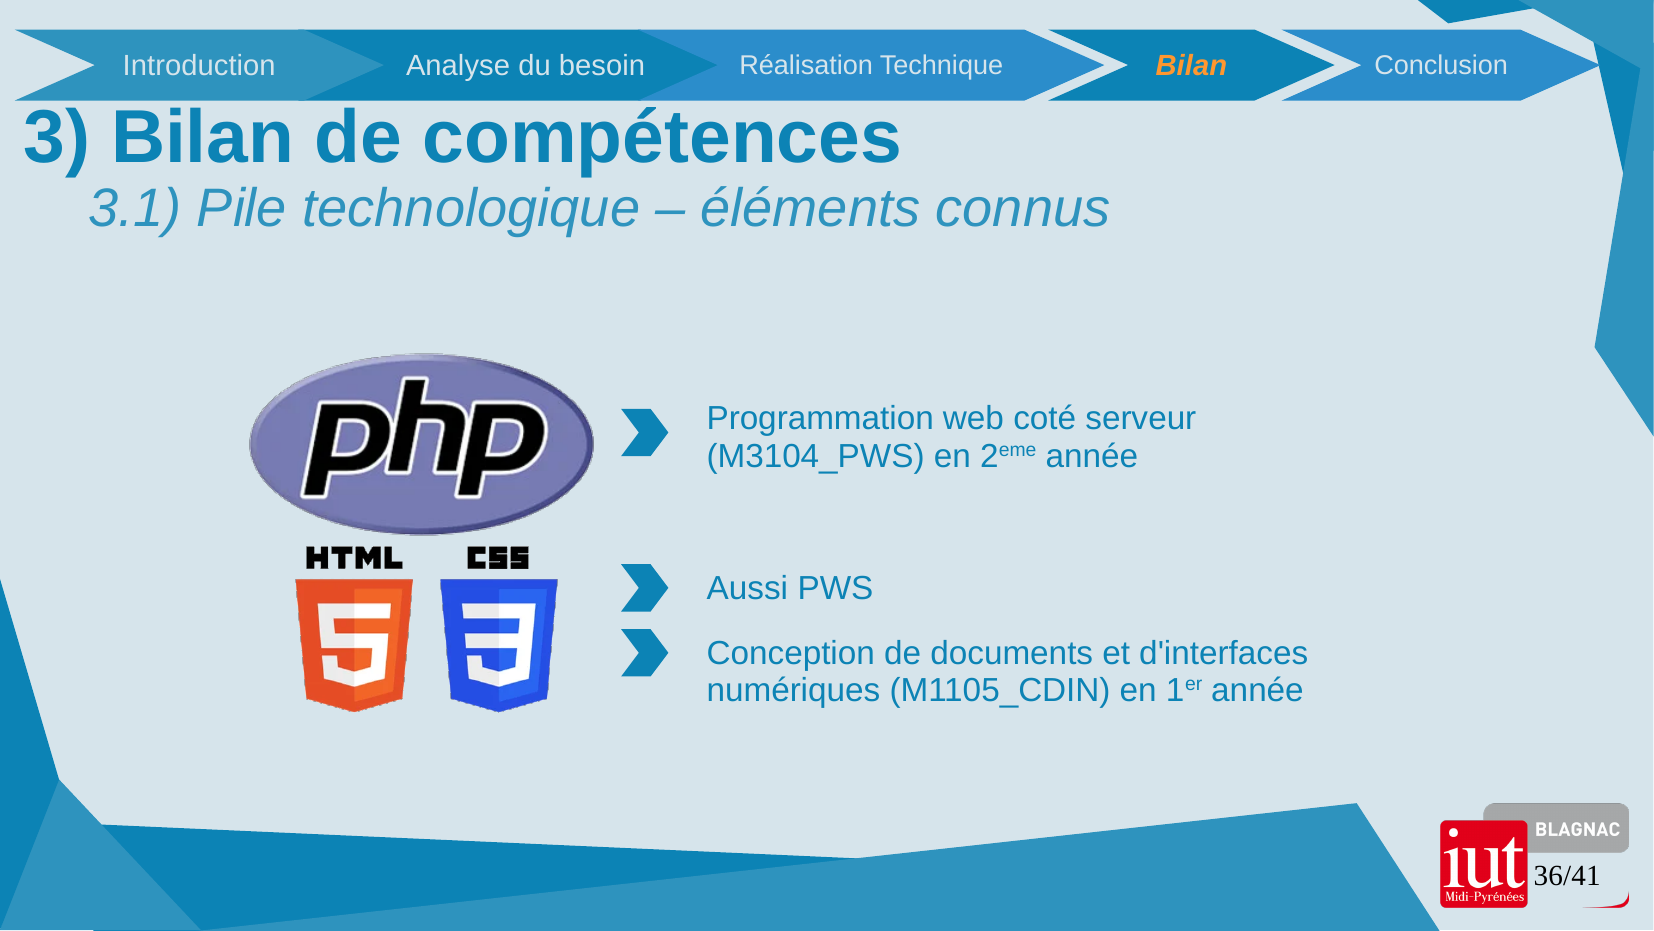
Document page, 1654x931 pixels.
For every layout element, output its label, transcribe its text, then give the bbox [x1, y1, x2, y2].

text_box Réalisation Technique [637, 29, 1105, 94]
text_box [621, 408, 669, 457]
title 3.1) Pile technologique – éléments connus [88, 177, 1388, 238]
text_box Aussi PWS [691, 561, 1413, 614]
title 3) Bilan de compétences [23, 94, 1512, 179]
text_box Analyse du besoin [305, 29, 715, 94]
text_box [621, 564, 669, 612]
text_box Programmation web coté serveur (M3104_PWS) en 2eme année [691, 392, 1413, 482]
text_box Introduction [14, 29, 384, 94]
text_box [621, 629, 669, 677]
text_box Conclusion [1281, 29, 1601, 101]
text_box Conception de documents et d'interfaces numériques (M1105_CDIN) en 1er année [691, 626, 1413, 718]
text_box Bilan [1048, 29, 1335, 94]
picture [241, 337, 610, 723]
picture [1440, 803, 1629, 908]
